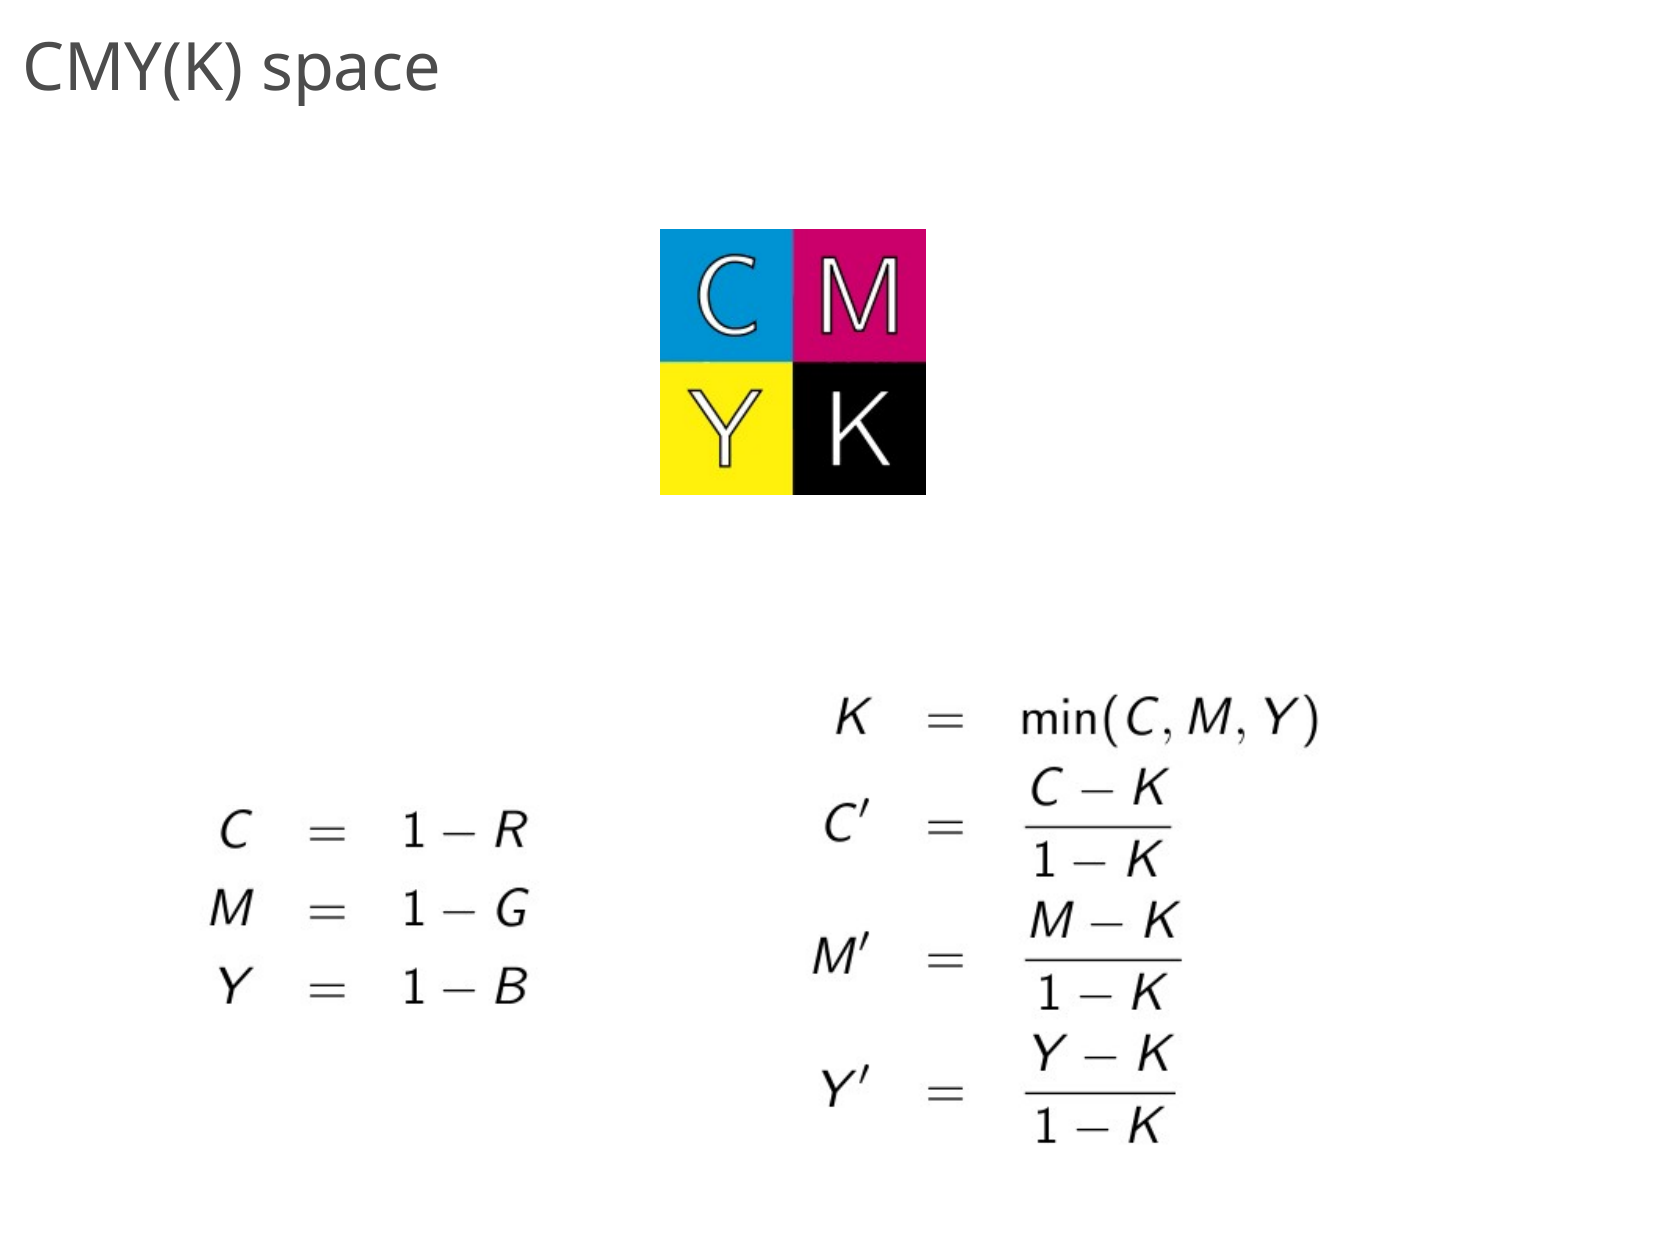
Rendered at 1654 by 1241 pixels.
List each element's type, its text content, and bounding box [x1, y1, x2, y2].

picture [794, 681, 1337, 1165]
picture [188, 805, 555, 1018]
picture [660, 229, 926, 496]
picture [698, 253, 757, 338]
title CMY(K) space [22, 26, 1654, 205]
